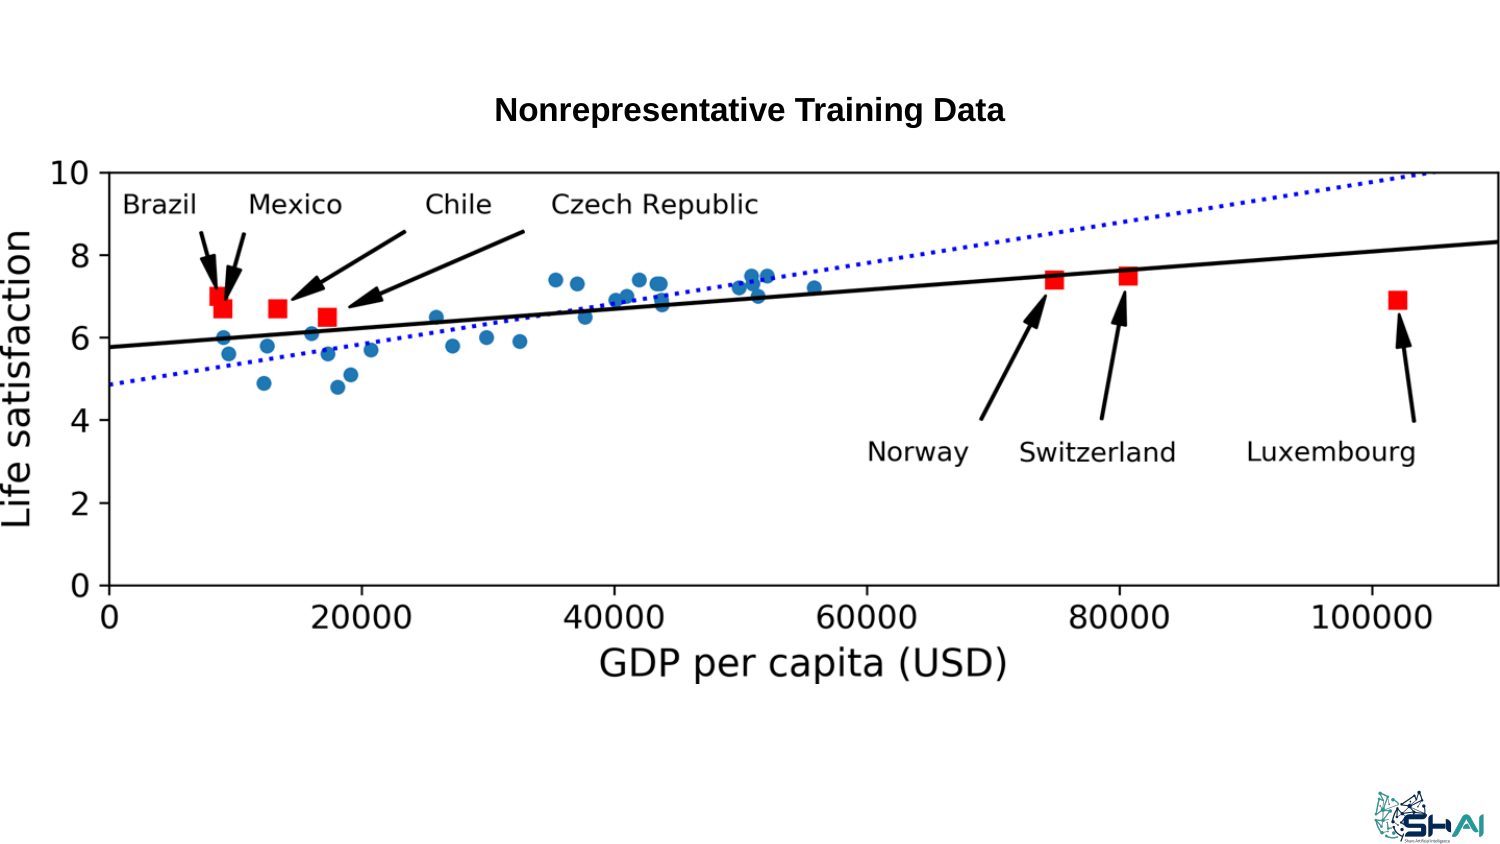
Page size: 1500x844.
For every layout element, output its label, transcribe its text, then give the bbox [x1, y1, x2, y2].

text_box Nonrepresentative Training Data [407, 23, 1093, 153]
picture [1358, 790, 1500, 844]
picture [0, 160, 1500, 684]
